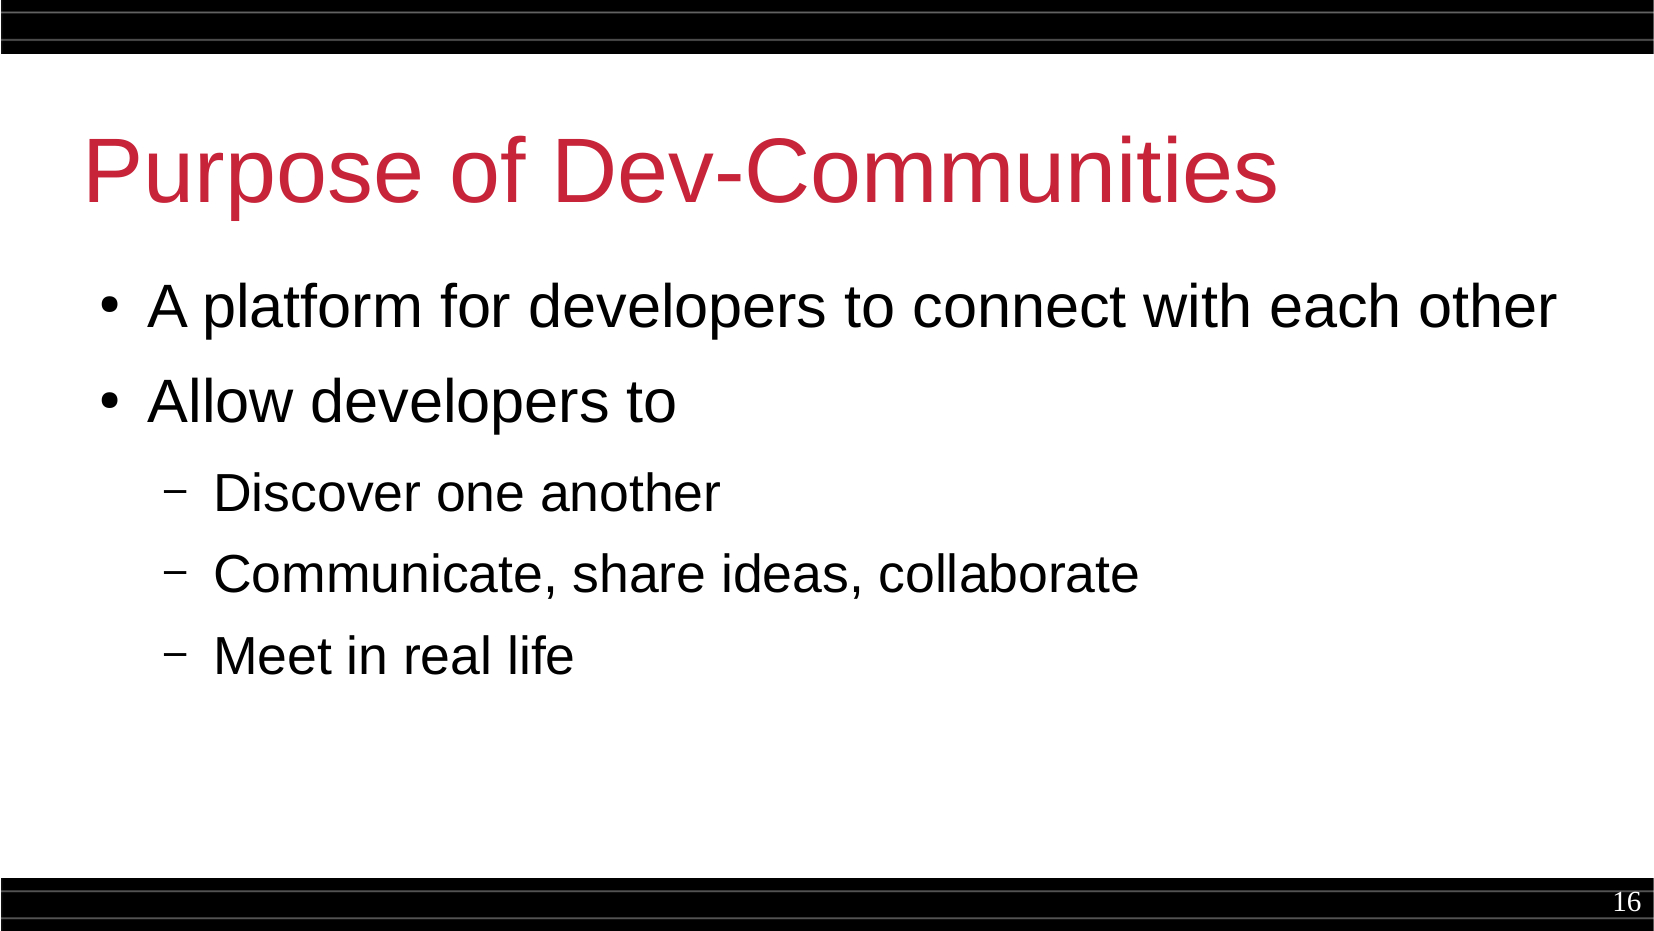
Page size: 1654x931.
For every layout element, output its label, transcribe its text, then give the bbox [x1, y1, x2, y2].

list A platform for developers to connect with each other Allow developers to Discover one another Communicate, share ideas, collaborate Meet in real life [82, 271, 1571, 758]
picture [1, 878, 1654, 931]
title Purpose of Dev-Communities [82, 92, 1571, 249]
picture [1, 0, 1654, 54]
